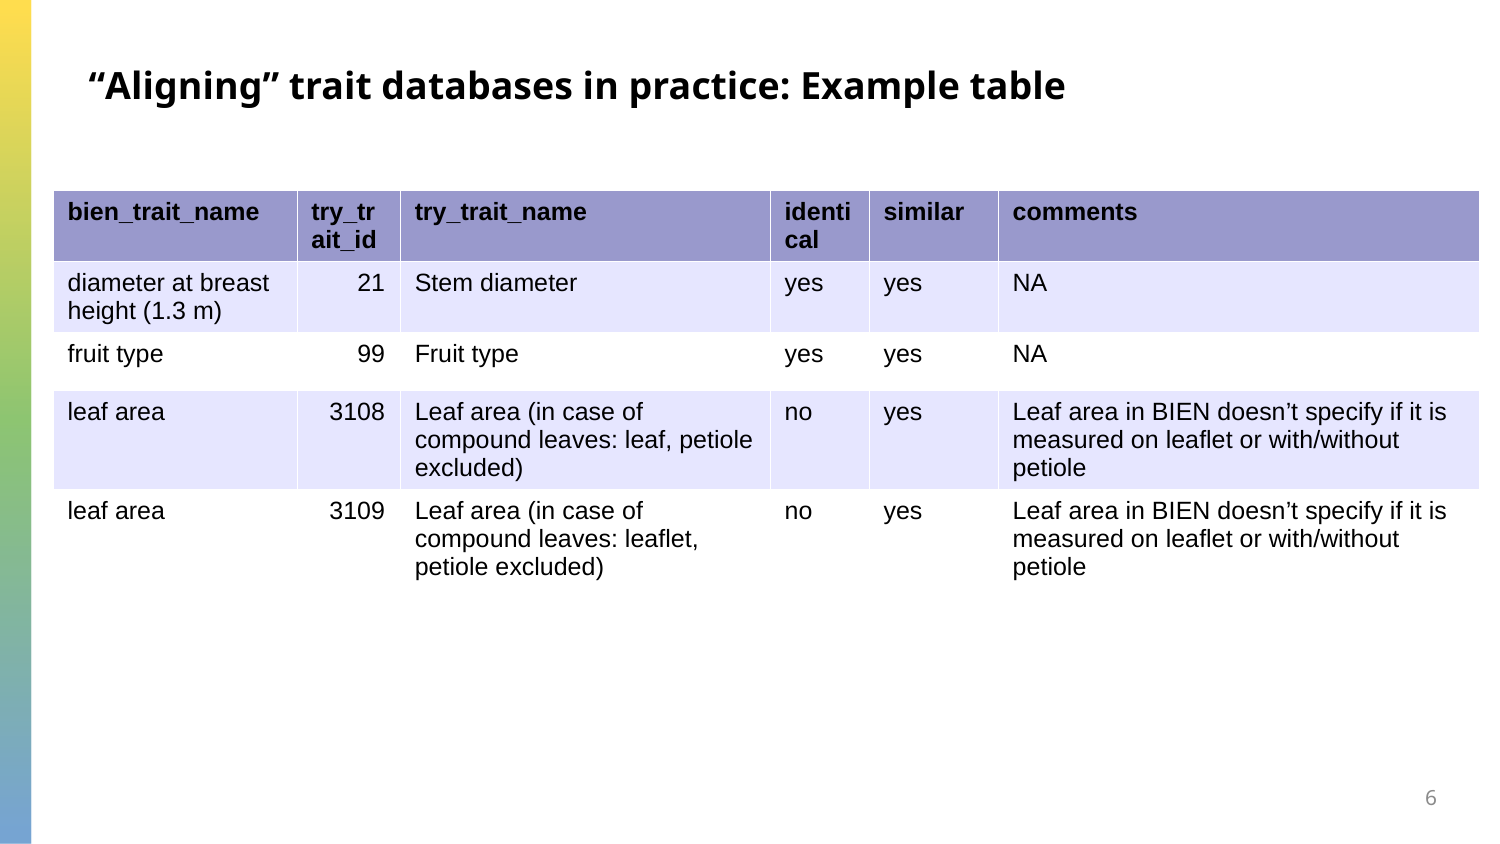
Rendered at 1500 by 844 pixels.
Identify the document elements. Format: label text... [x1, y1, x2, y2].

table_cell yes [771, 262, 869, 332]
table_cell 3108 [298, 391, 400, 489]
table_cell Leaf area (in case of compound leaves: leaf, petiole excluded) [401, 391, 770, 489]
table_cell diameter at breast height (1.3 m) [54, 262, 297, 332]
table_header comments [999, 191, 1479, 261]
table_cell 99 [298, 333, 400, 390]
table_header identical [771, 191, 869, 261]
table_cell 21 [298, 262, 400, 332]
table_cell Leaf area in BIEN doesn’t specify if it is measured on leaflet or with/without petiole [999, 391, 1479, 489]
table_header similar [870, 191, 998, 261]
table_cell no [771, 490, 869, 588]
table_cell fruit type [54, 333, 297, 390]
table_cell NA [999, 262, 1479, 332]
table_cell yes [771, 333, 869, 390]
table_cell 3109 [298, 490, 400, 588]
table_cell NA [999, 333, 1479, 390]
table_cell yes [870, 262, 998, 332]
picture [0, 0, 1500, 844]
table_cell Fruit type [401, 333, 770, 390]
table_cell Leaf area (in case of compound leaves: leaflet, petiole excluded) [401, 490, 770, 588]
table_header try_trait_name [401, 191, 770, 261]
text_box <numéro> [1240, 767, 1437, 813]
table_cell Stem diameter [401, 262, 770, 332]
table_cell no [771, 391, 869, 489]
table_cell leaf area [54, 490, 297, 588]
table_header bien_trait_name [54, 191, 297, 261]
table_cell leaf area [54, 391, 297, 489]
table_cell yes [870, 391, 998, 489]
text_box “Aligning” trait databases in practice: Example table [88, 61, 1441, 156]
table_cell yes [870, 490, 998, 588]
table_header try_trait_id [298, 191, 400, 261]
table_cell yes [870, 333, 998, 390]
table_cell Leaf area in BIEN doesn’t specify if it is measured on leaflet or with/without petiole [999, 490, 1479, 588]
